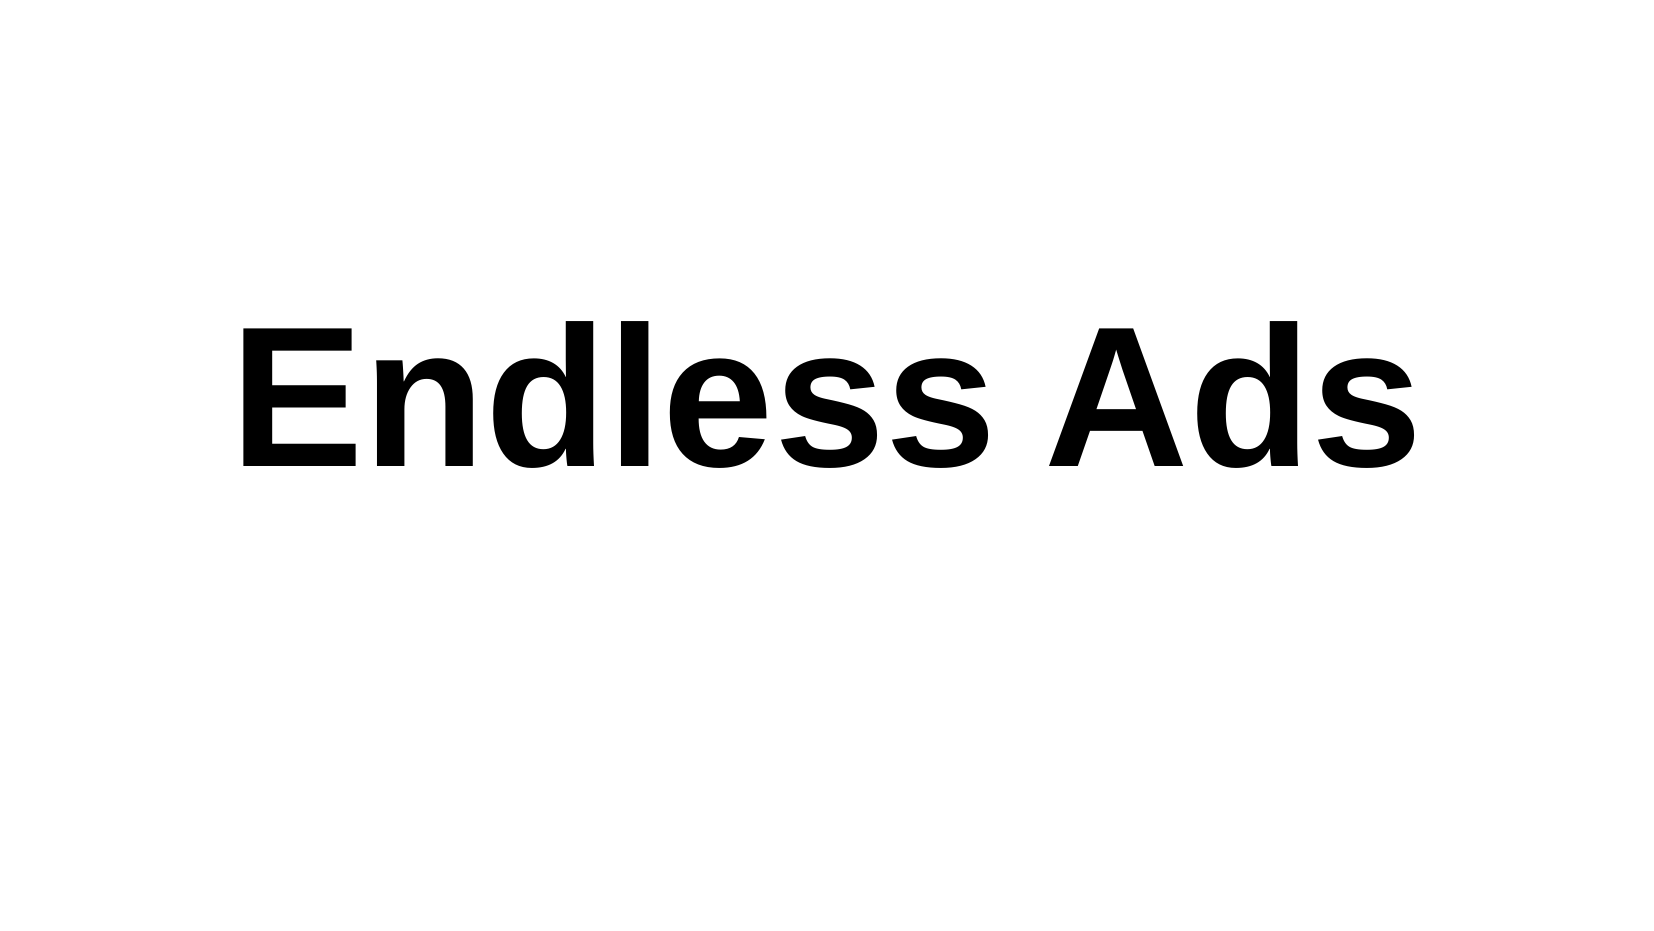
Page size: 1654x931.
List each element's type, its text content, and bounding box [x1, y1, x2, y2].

subtitle Endless Ads [82, 37, 1571, 757]
